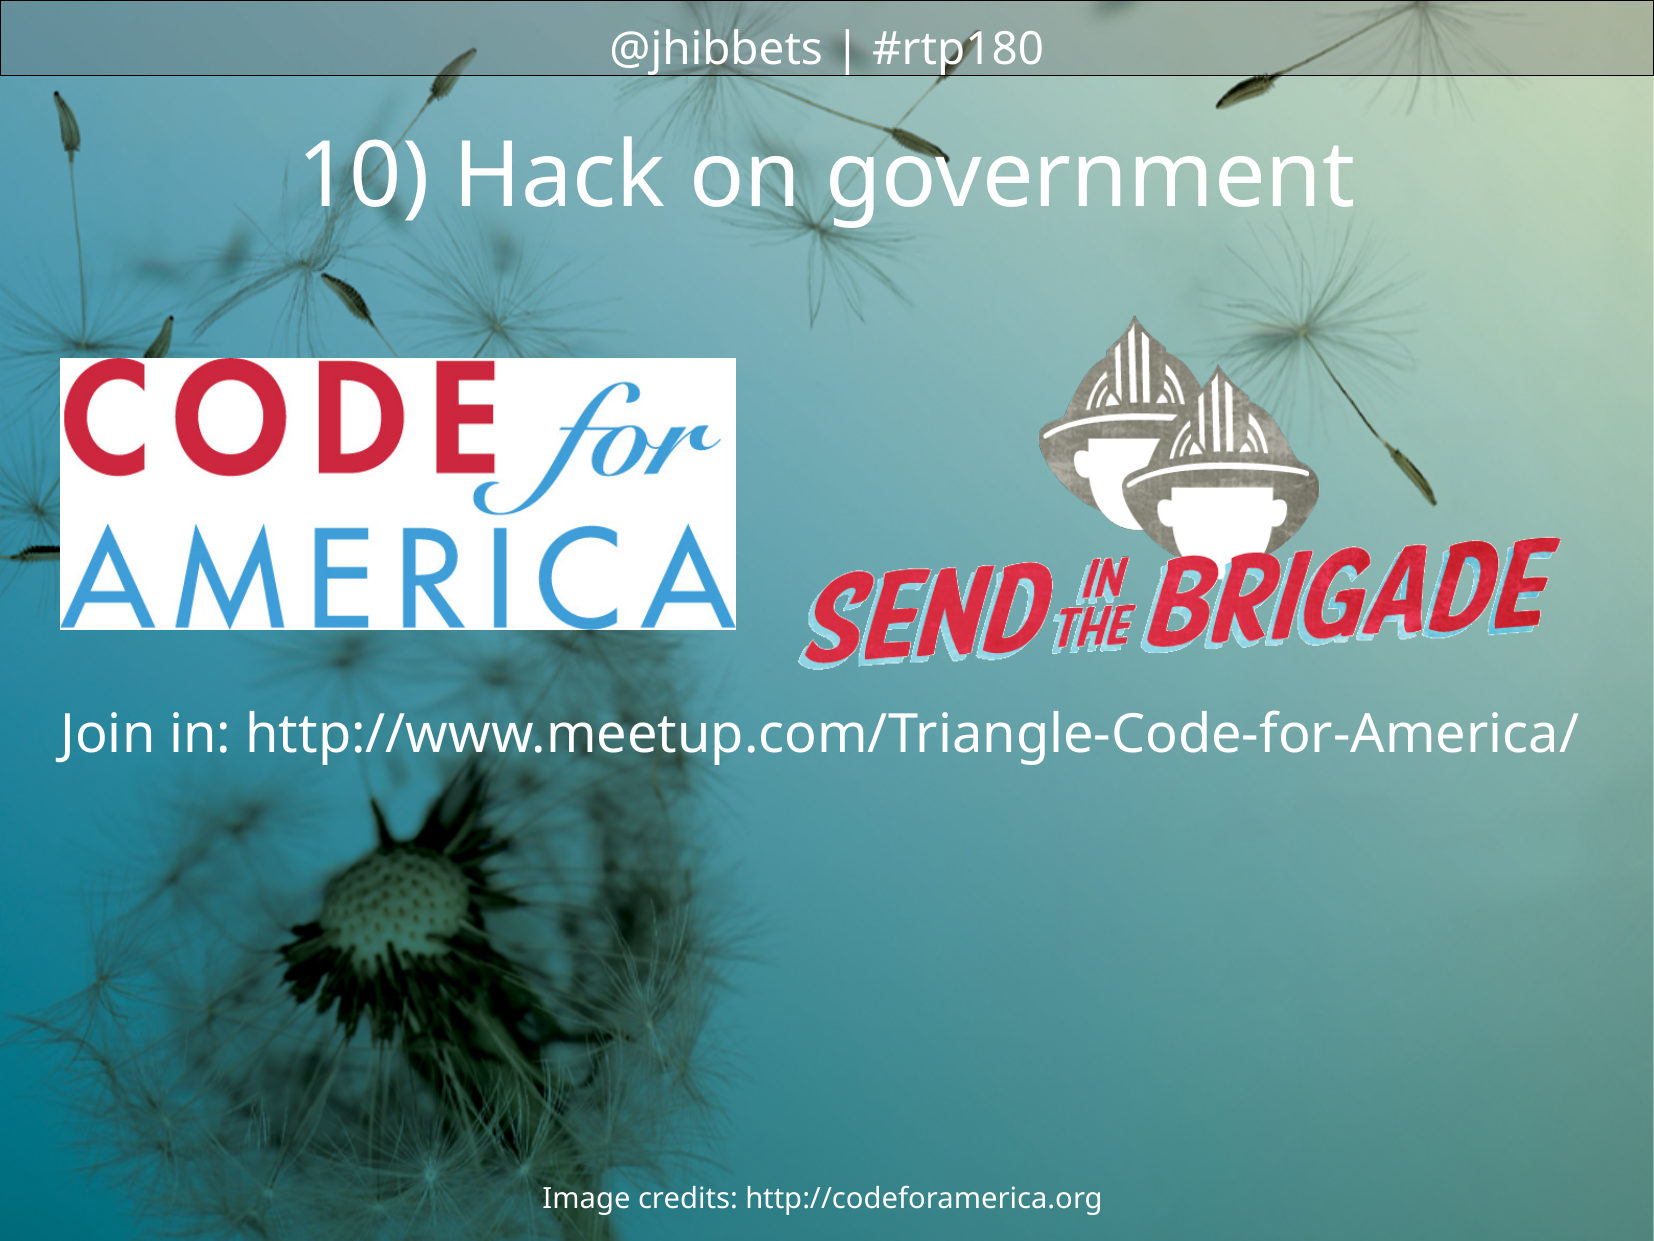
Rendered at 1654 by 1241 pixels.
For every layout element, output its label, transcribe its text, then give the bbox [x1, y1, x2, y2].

text_box Join in: http://www.meetup.com/Triangle-Code-for-America/ [45, 687, 1608, 763]
title 10) Hack on government [82, 67, 1571, 275]
picture [0, 76, 1654, 1241]
text_box Image credits: http://codeforamerica.org [527, 1170, 1126, 1218]
